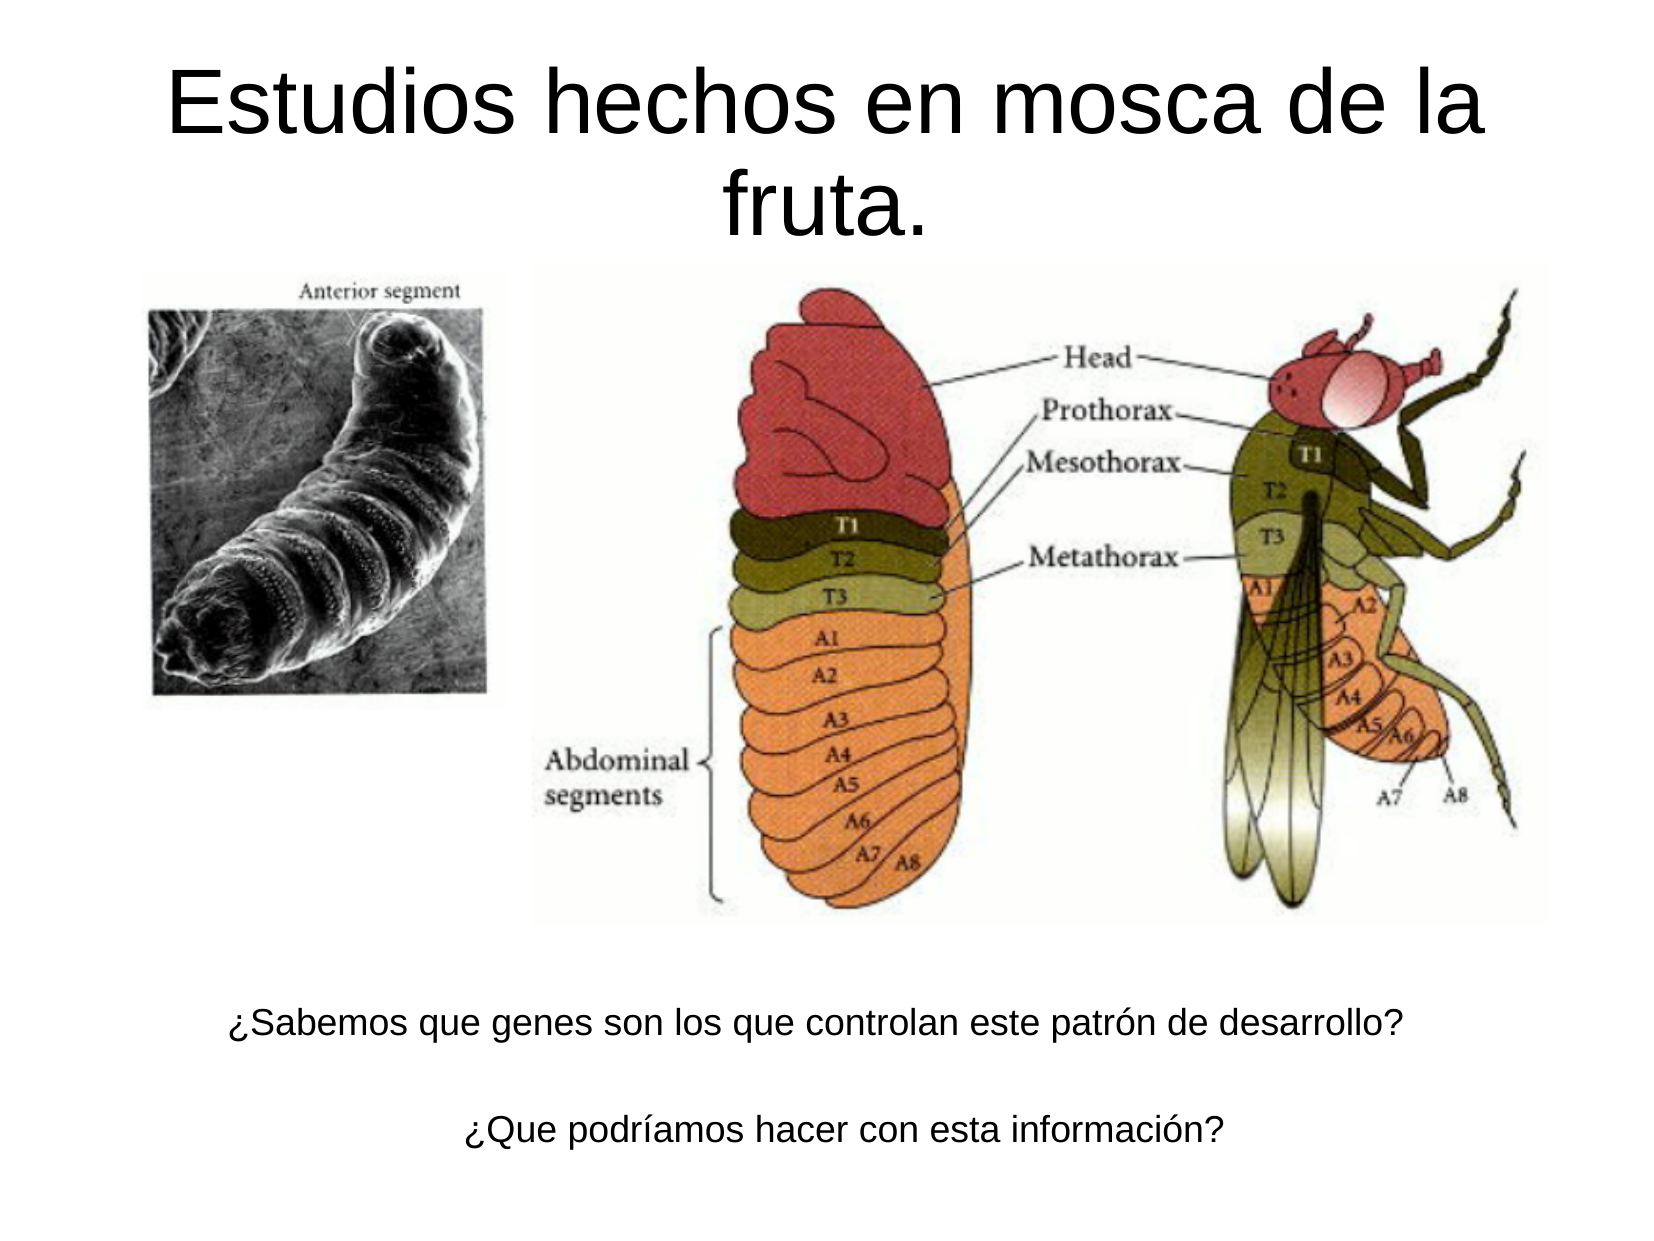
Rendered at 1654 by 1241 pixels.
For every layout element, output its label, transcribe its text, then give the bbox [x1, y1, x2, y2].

picture [519, 256, 1601, 976]
title Estudios hechos en mosca de la fruta. [82, 49, 1571, 257]
text_box ¿Sabemos que genes son los que controlan este patrón de desarrollo? [212, 994, 1420, 1052]
text_box ¿Que podríamos hacer con esta información? [448, 1100, 1240, 1158]
picture [141, 271, 506, 710]
